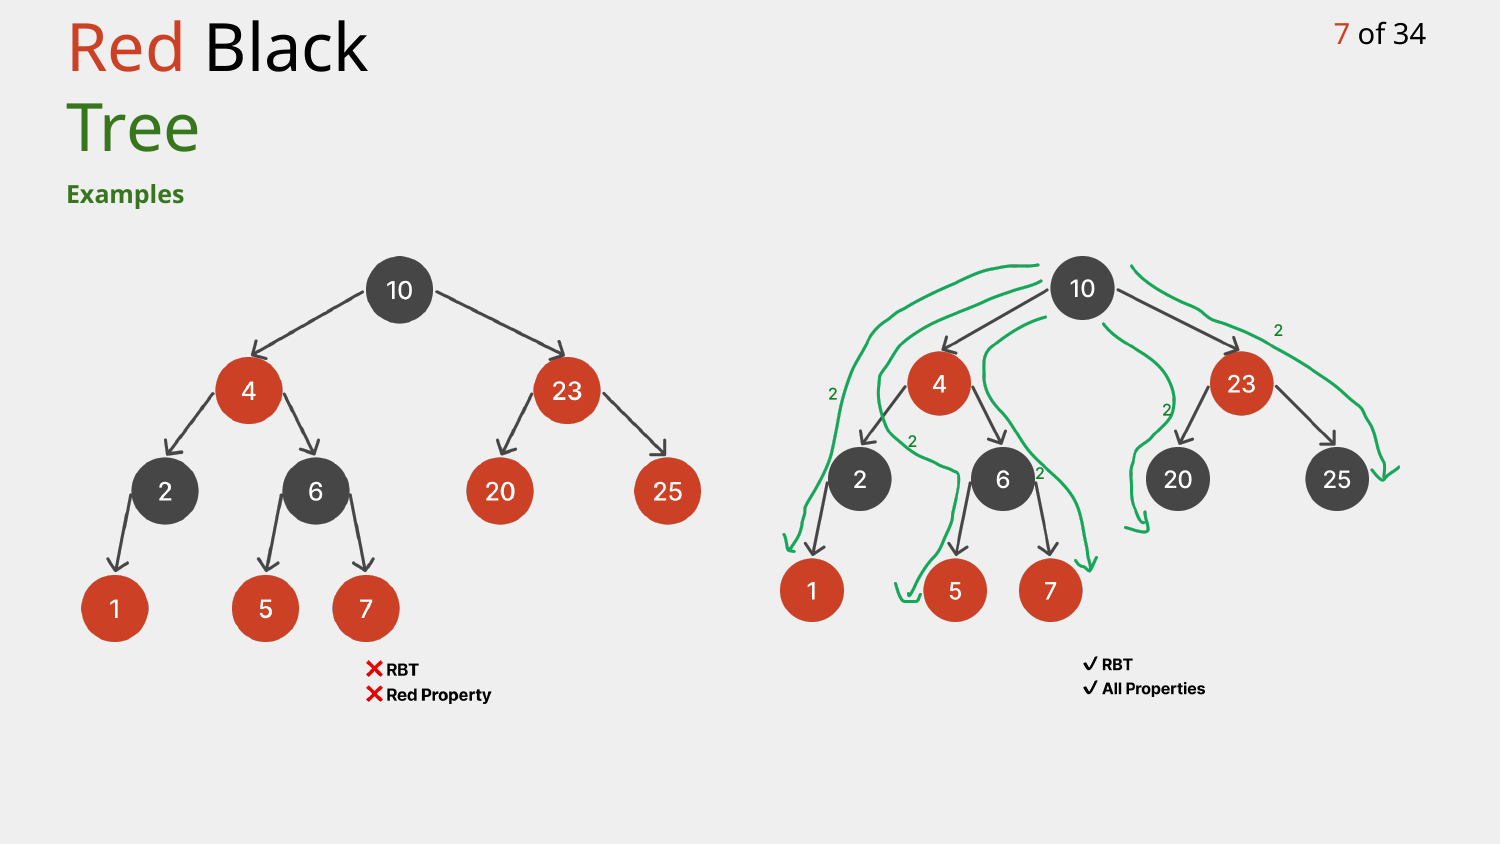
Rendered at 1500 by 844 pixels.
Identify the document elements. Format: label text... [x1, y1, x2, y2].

title Red Black Tree [51, 93, 437, 163]
text_box 7 of 34 [1318, 0, 1500, 65]
picture [81, 256, 701, 704]
picture [780, 256, 1400, 697]
text_box Examples [51, 163, 732, 224]
